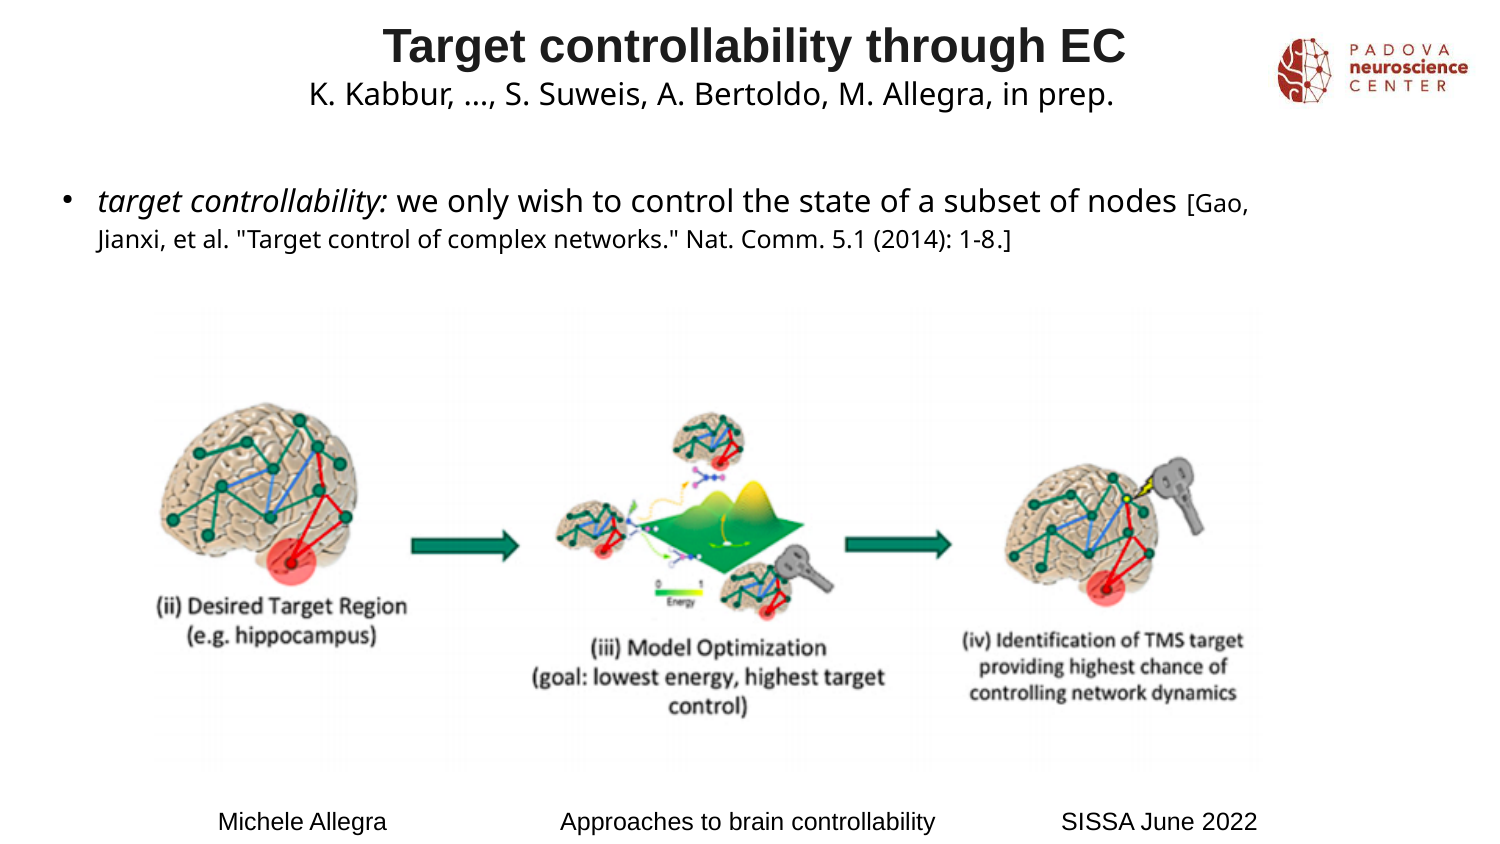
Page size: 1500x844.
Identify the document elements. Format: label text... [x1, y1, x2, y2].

text_box Michele Allegra Approaches to brain controllability SISSA June 2022 [64, 794, 1415, 844]
text_box target controllability: we only wish to control the state of a subset of nodes [Gao, Jianxi, et al. "Target control of complex networks." Nat. Comm. 5.1 (2014): 1-8.] [47, 171, 1312, 434]
text_box K. Kabbur, …, S. Suweis, A. Bertoldo, M. Allegra, in prep. [218, 58, 1234, 127]
picture [1268, 10, 1476, 123]
picture [154, 307, 1263, 772]
text_box Target controllability through EC [74, 0, 1436, 95]
